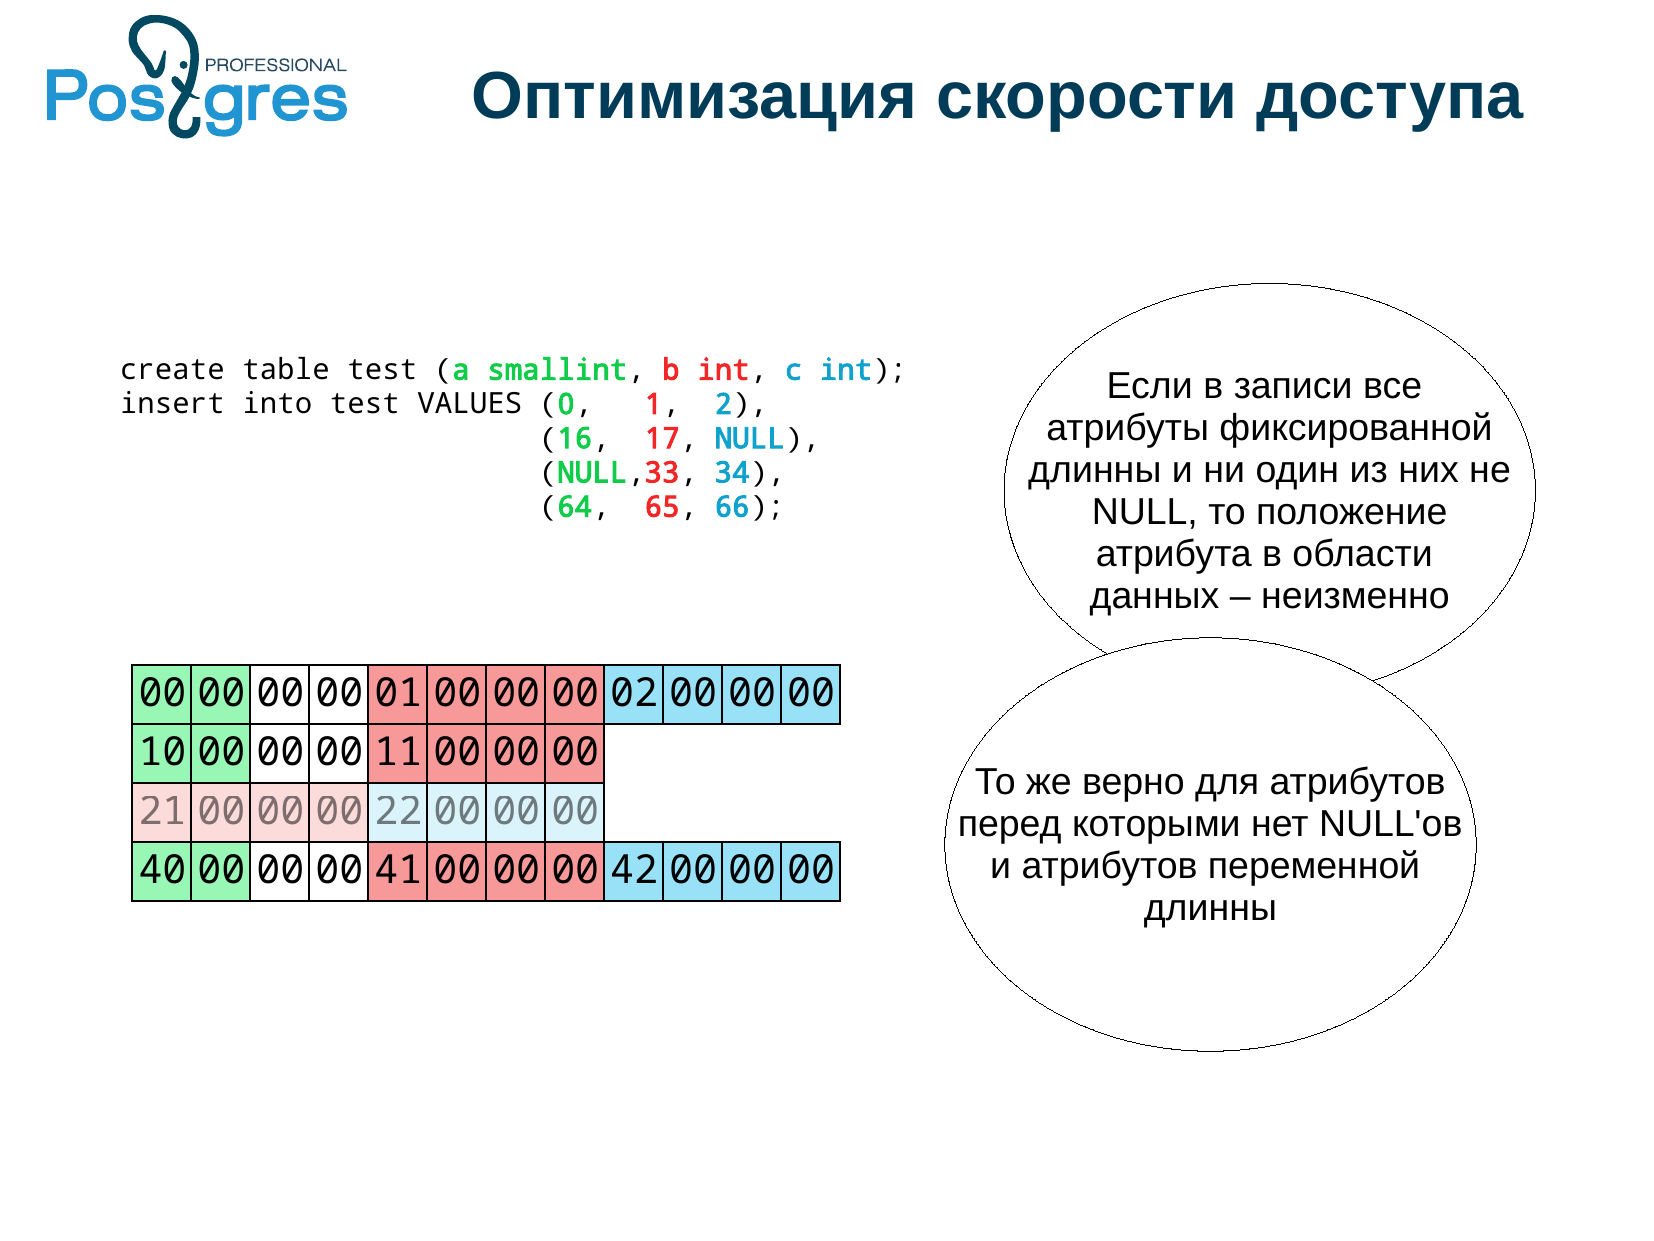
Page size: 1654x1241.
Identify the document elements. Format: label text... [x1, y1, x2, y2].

picture [60, 225, 1561, 1241]
title Оптимизация скорости доступа [389, 20, 1607, 171]
text_box То же верно для атрибутов перед которыми нет NULL'ов и атрибутов переменной длинны [944, 637, 1477, 1052]
